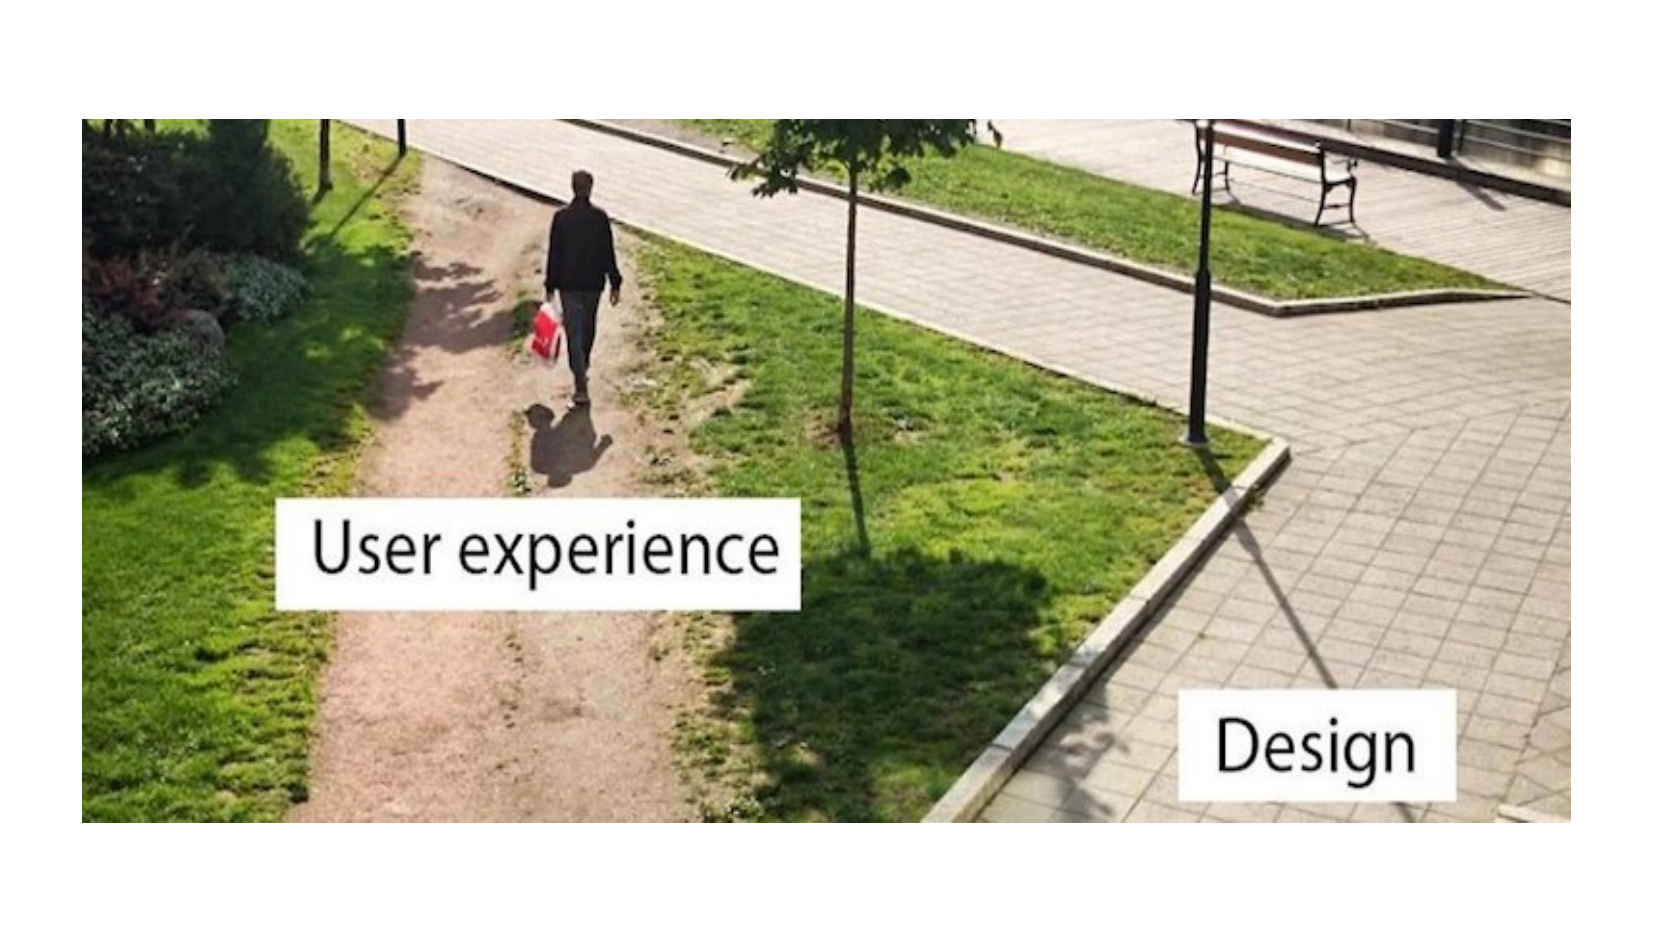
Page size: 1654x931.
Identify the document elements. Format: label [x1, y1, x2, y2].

picture [82, 119, 1571, 823]
